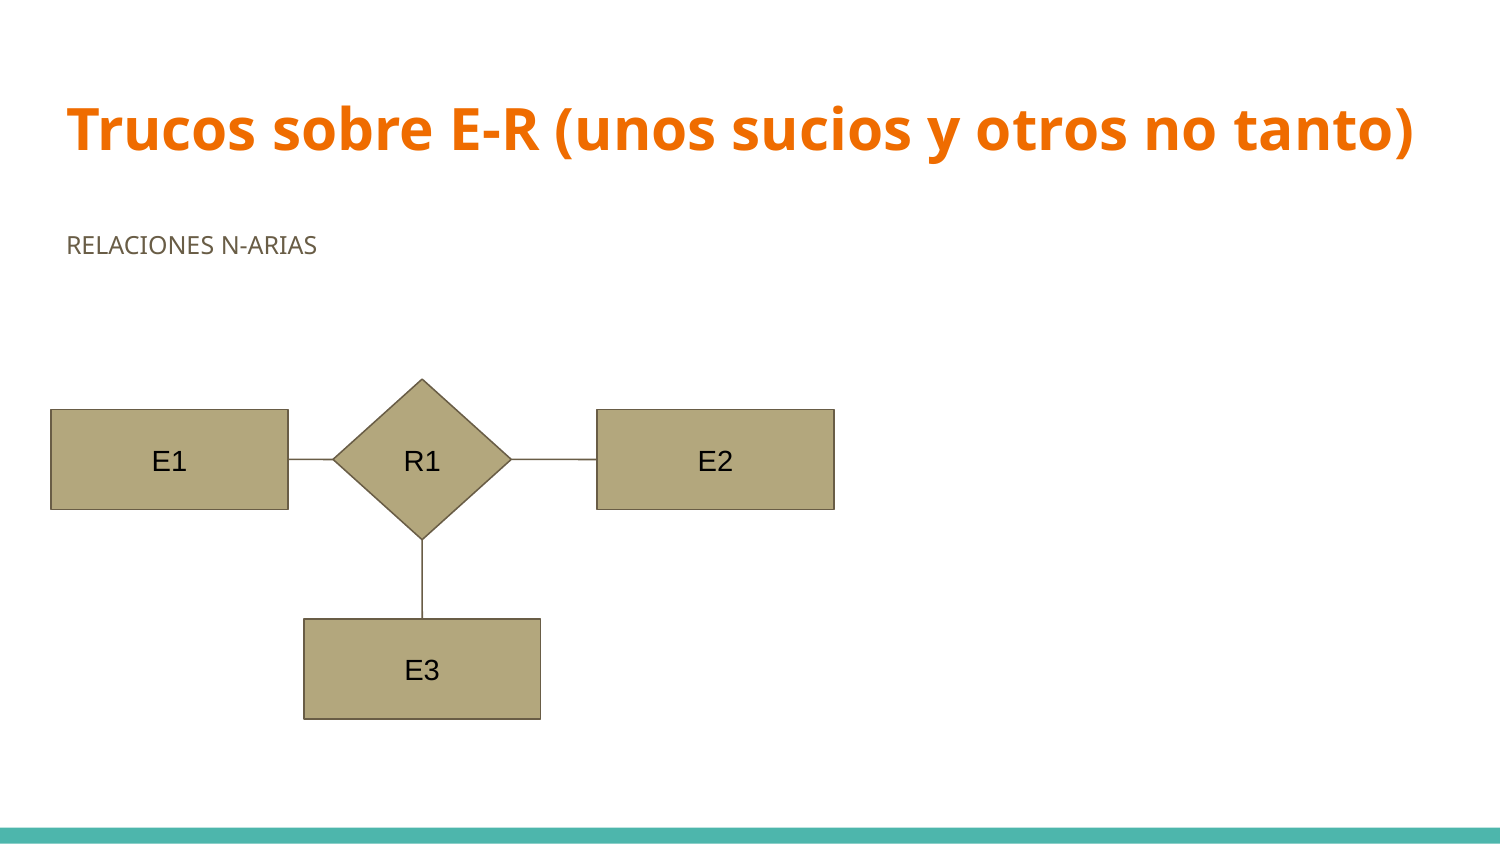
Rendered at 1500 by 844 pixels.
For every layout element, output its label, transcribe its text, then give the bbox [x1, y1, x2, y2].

text_box E2 [597, 409, 834, 510]
text_box E3 [303, 618, 541, 719]
text_box R1 [334, 379, 511, 539]
title Trucos sobre E-R (unos sucios y otros no tanto) [51, 72, 1449, 189]
list RELACIONES N-ARIAS [51, 207, 1449, 278]
text_box E1 [51, 409, 288, 510]
